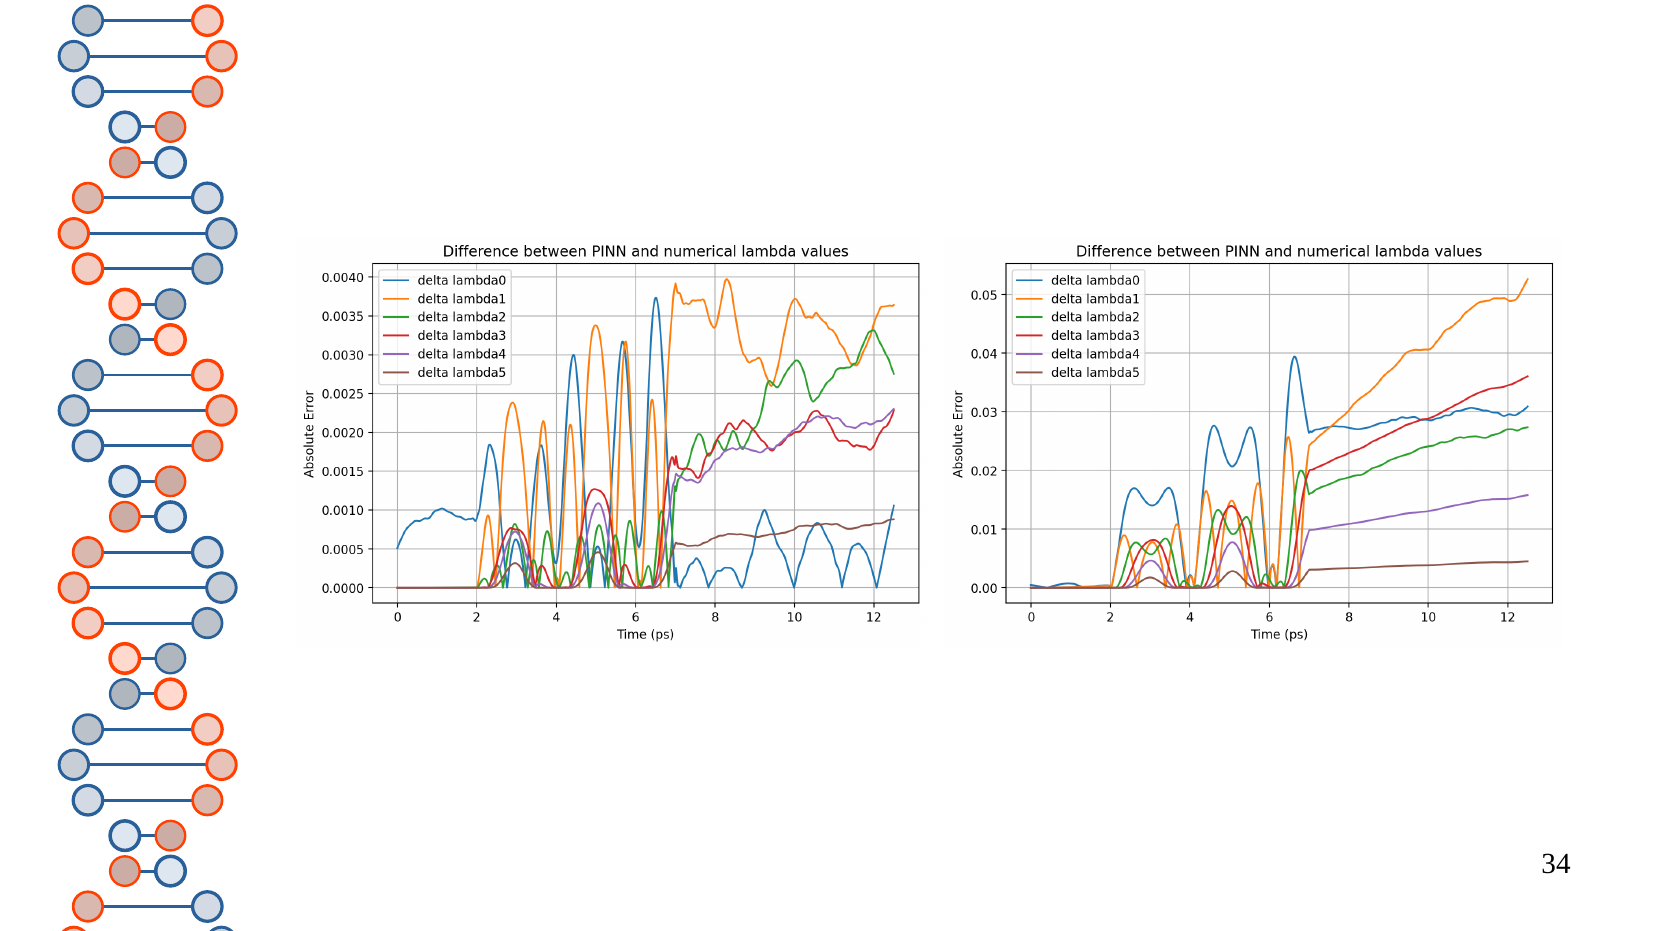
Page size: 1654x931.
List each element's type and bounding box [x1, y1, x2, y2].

picture [944, 236, 1561, 650]
picture [295, 236, 927, 650]
